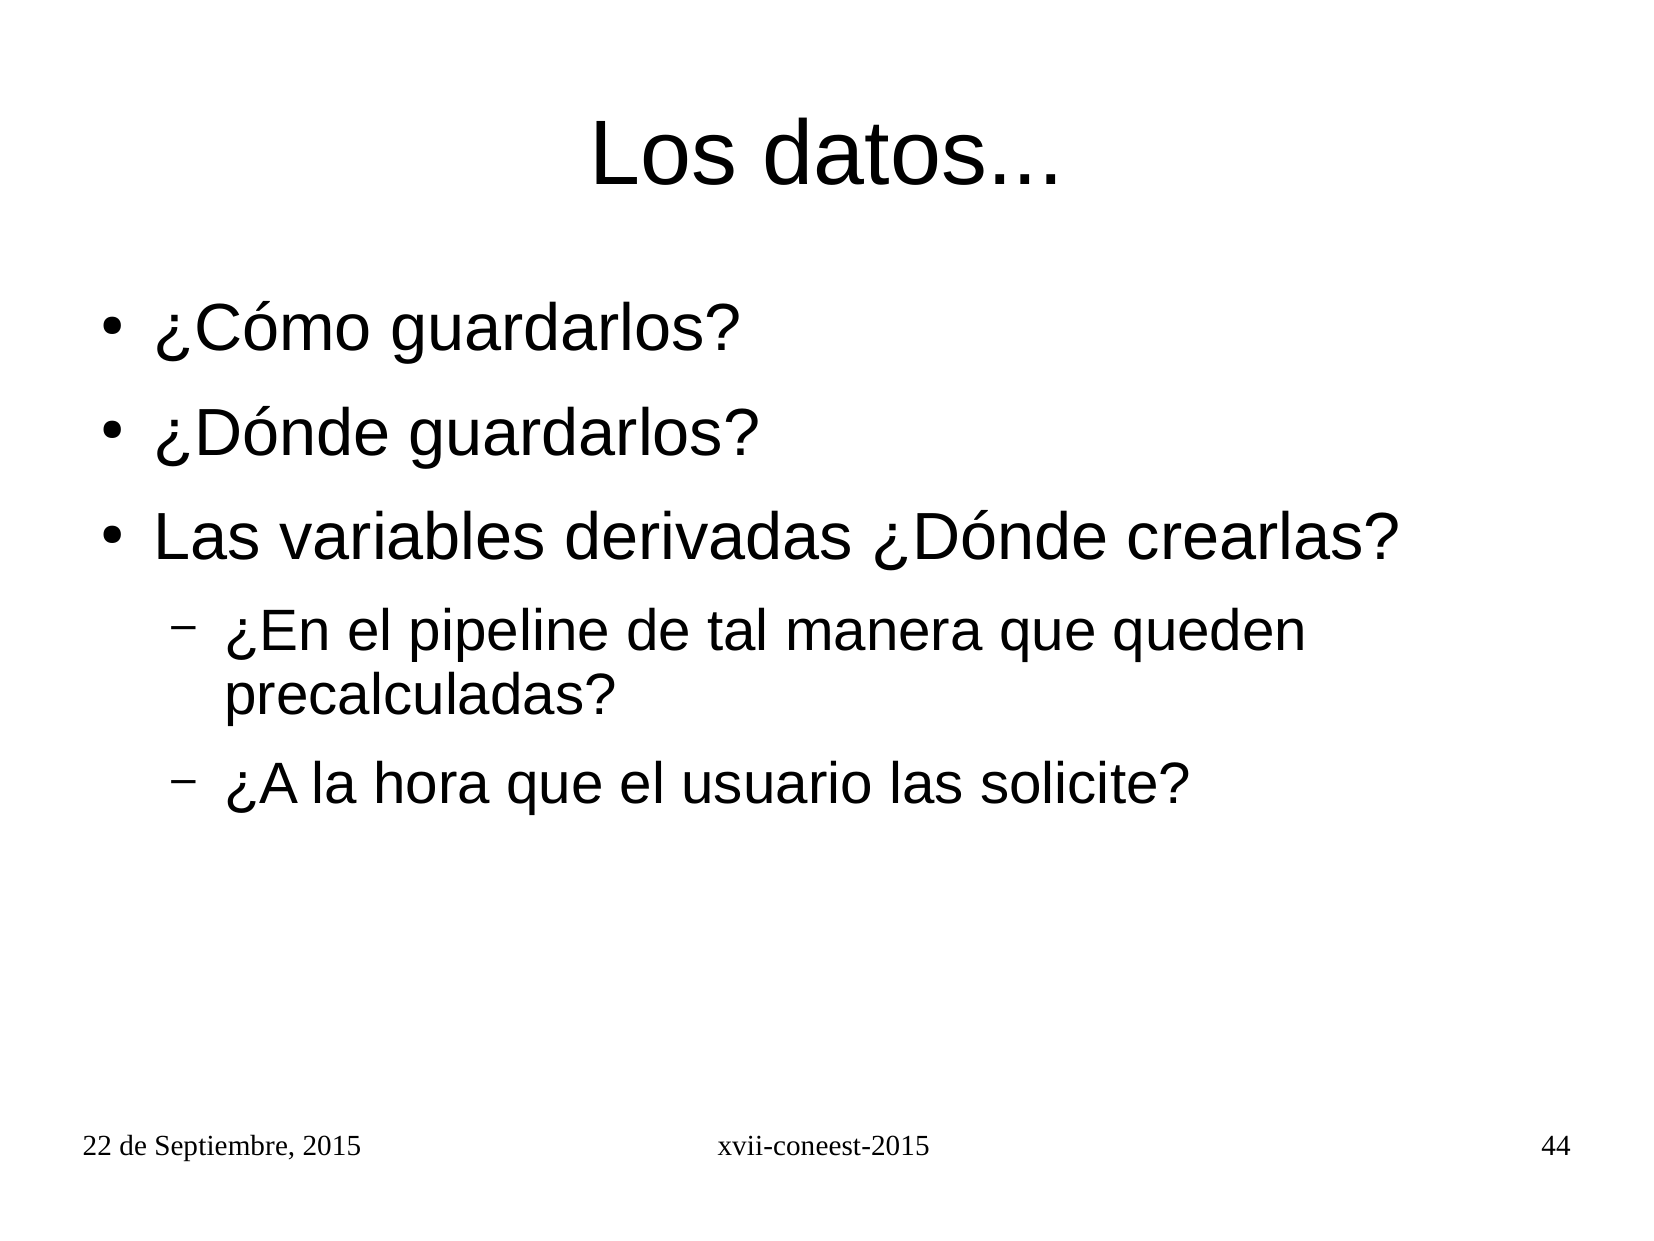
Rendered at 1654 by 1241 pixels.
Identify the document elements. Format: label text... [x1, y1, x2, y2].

title Los datos... [82, 49, 1571, 257]
list ¿Cómo guardarlos? ¿Dónde guardarlos? Las variables derivadas ¿Dónde crearlas? ¿En el pipeline de tal manera que queden precalculadas? ¿A la hora que el usuario las solicite? [82, 290, 1571, 1010]
